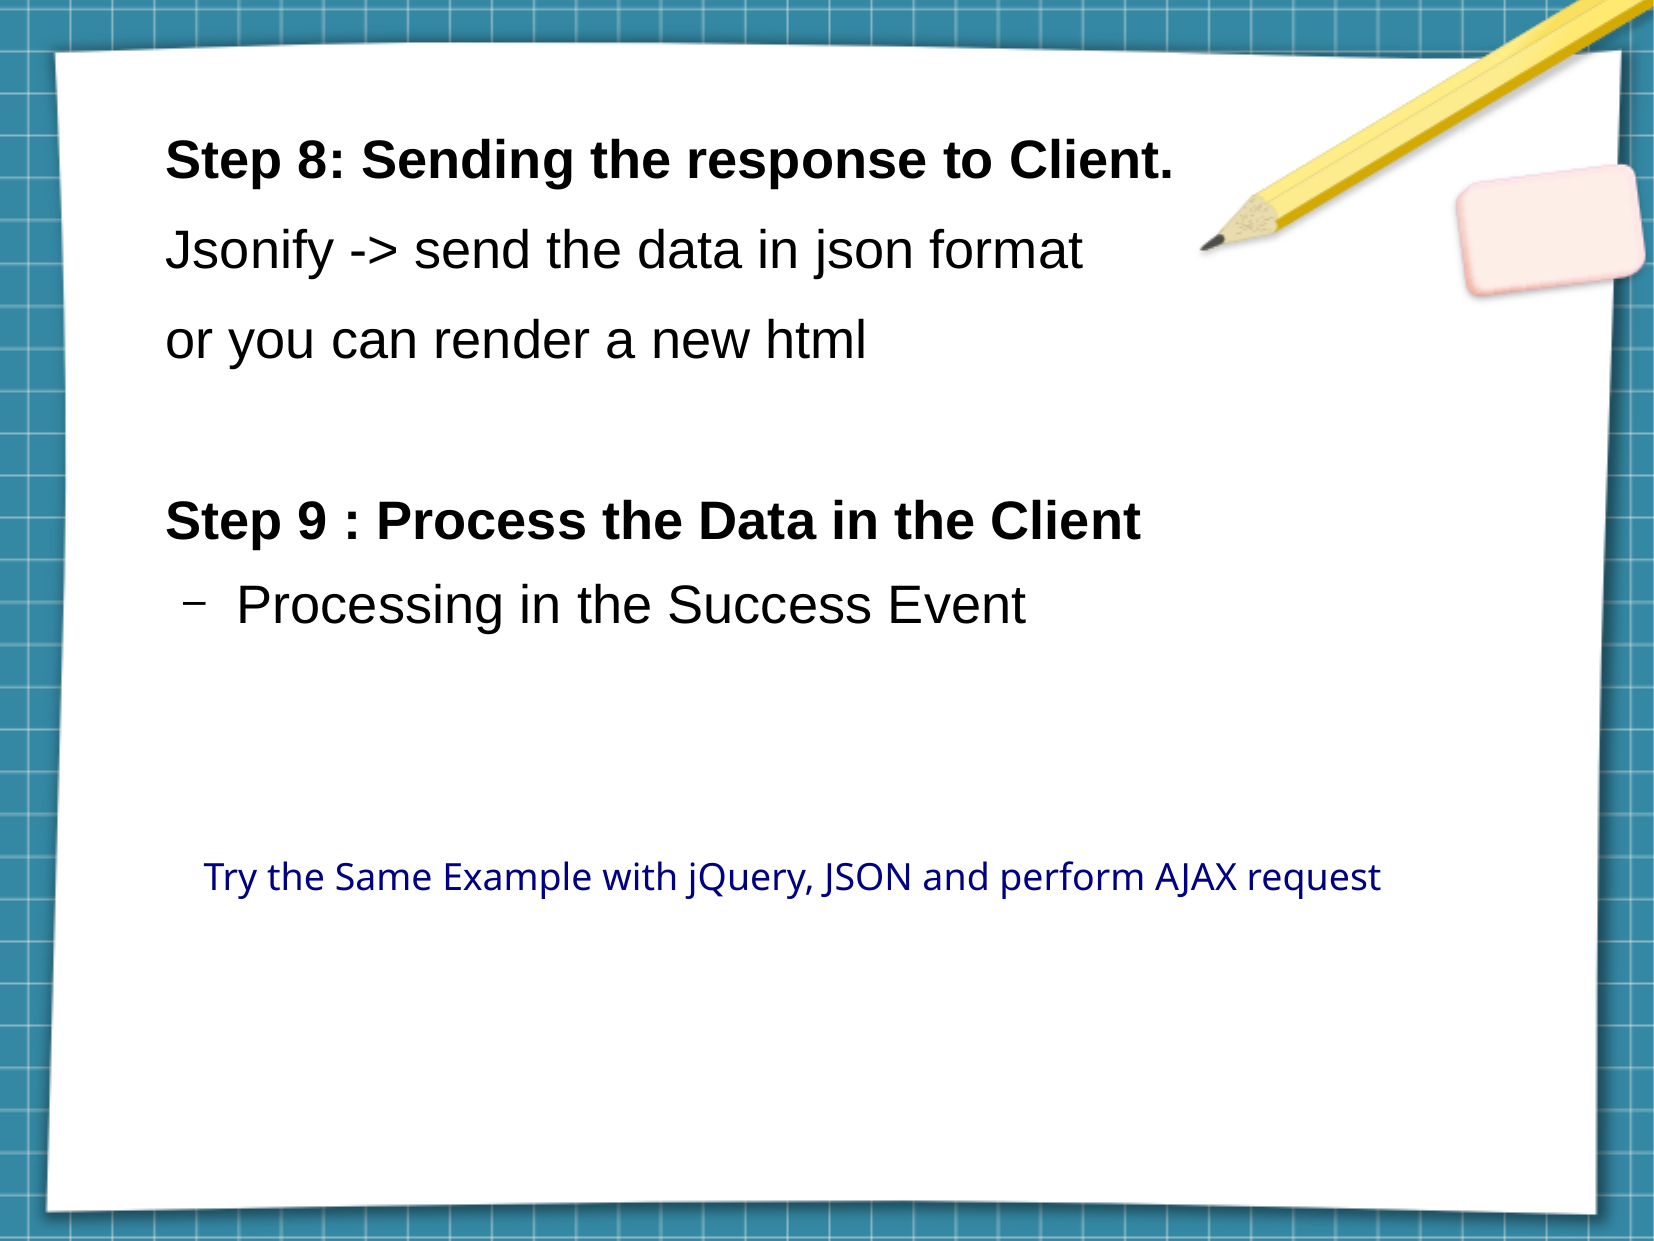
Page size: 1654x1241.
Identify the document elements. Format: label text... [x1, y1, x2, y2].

picture [0, 0, 1654, 1241]
text_box Try the Same Example with jQuery, JSON and perform AJAX request [188, 843, 1453, 945]
list Step 8: Sending the response to Client. Jsonify -> send the data in json format or you can render a new html Step 9 : Process the Data in the Client Processing in the Success Event [94, 129, 1501, 1134]
